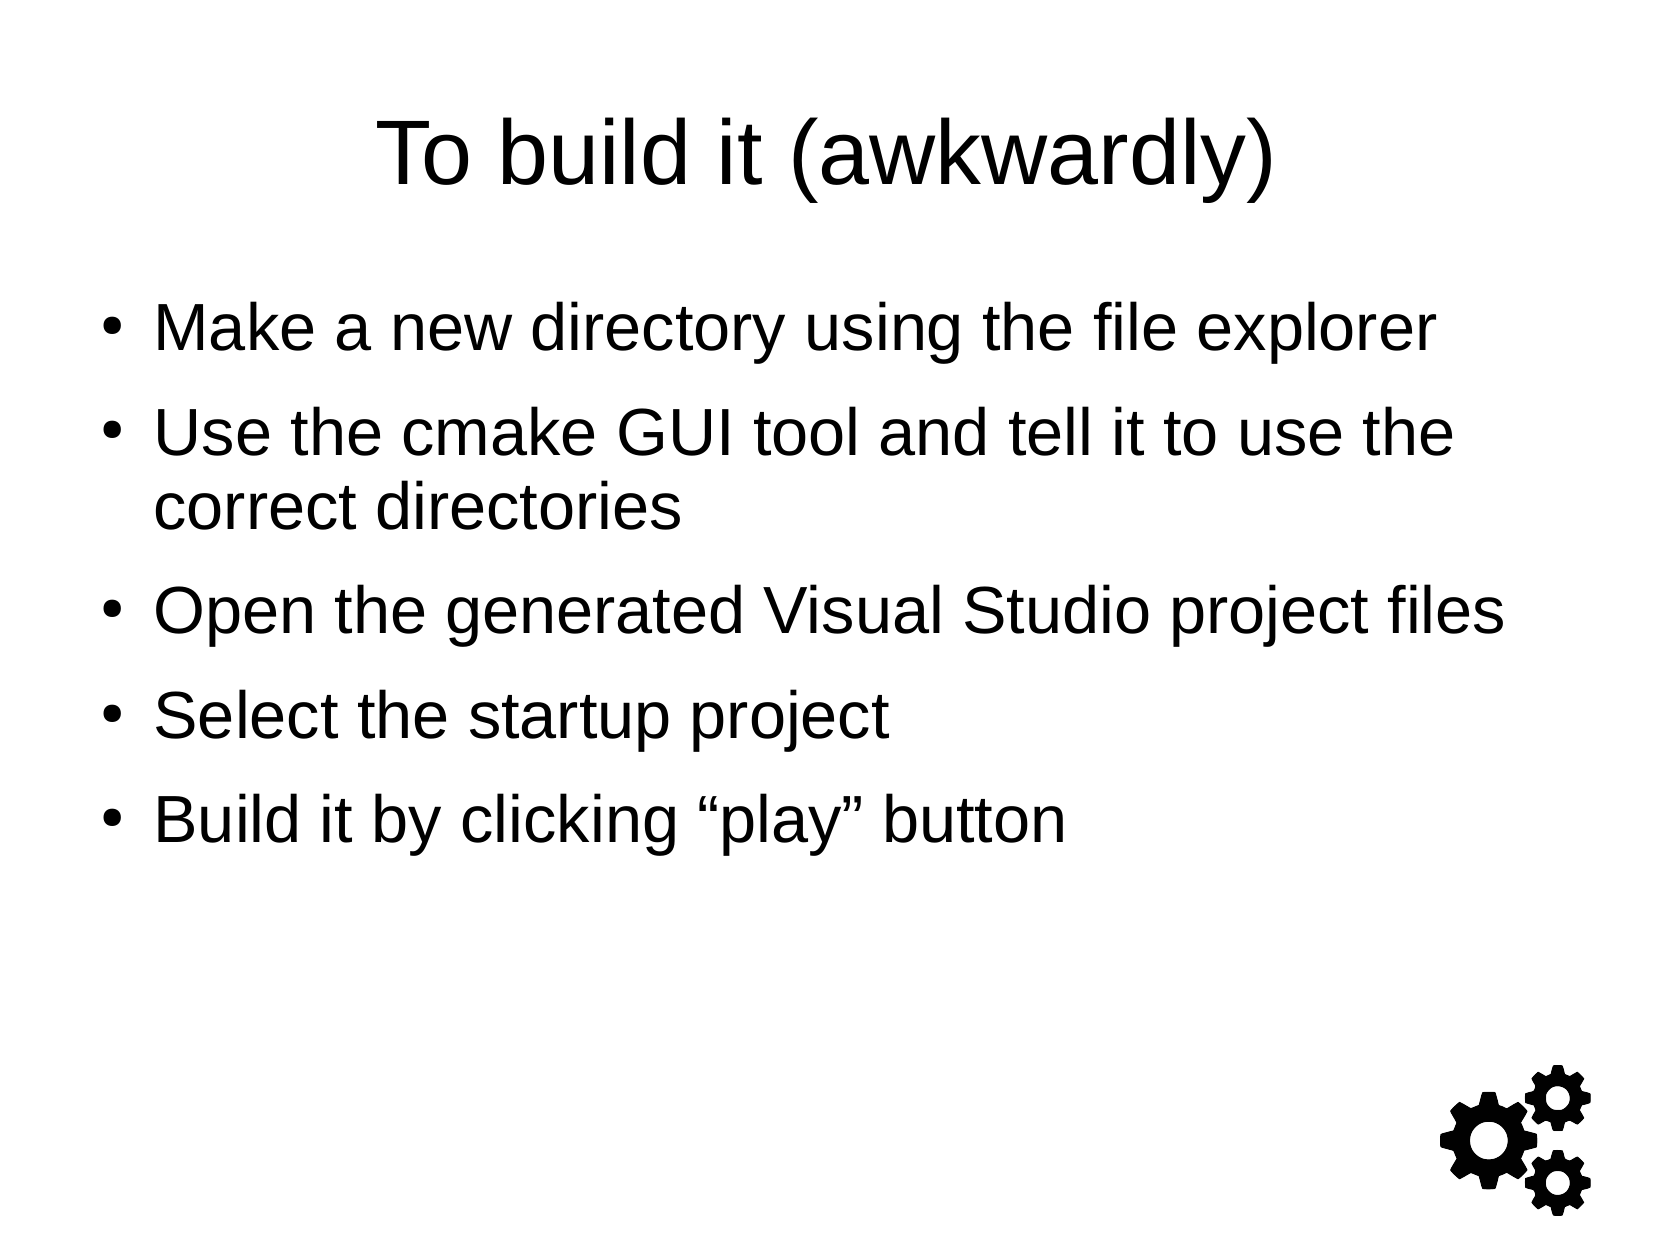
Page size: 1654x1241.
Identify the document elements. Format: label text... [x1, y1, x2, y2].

title To build it (awkwardly) [82, 49, 1571, 257]
list Make a new directory using the file explorer Use the cmake GUI tool and tell it to use the correct directories Open the generated Visual Studio project files Select the startup project Build it by clicking “play” button [82, 290, 1571, 1010]
picture [1440, 1065, 1591, 1216]
